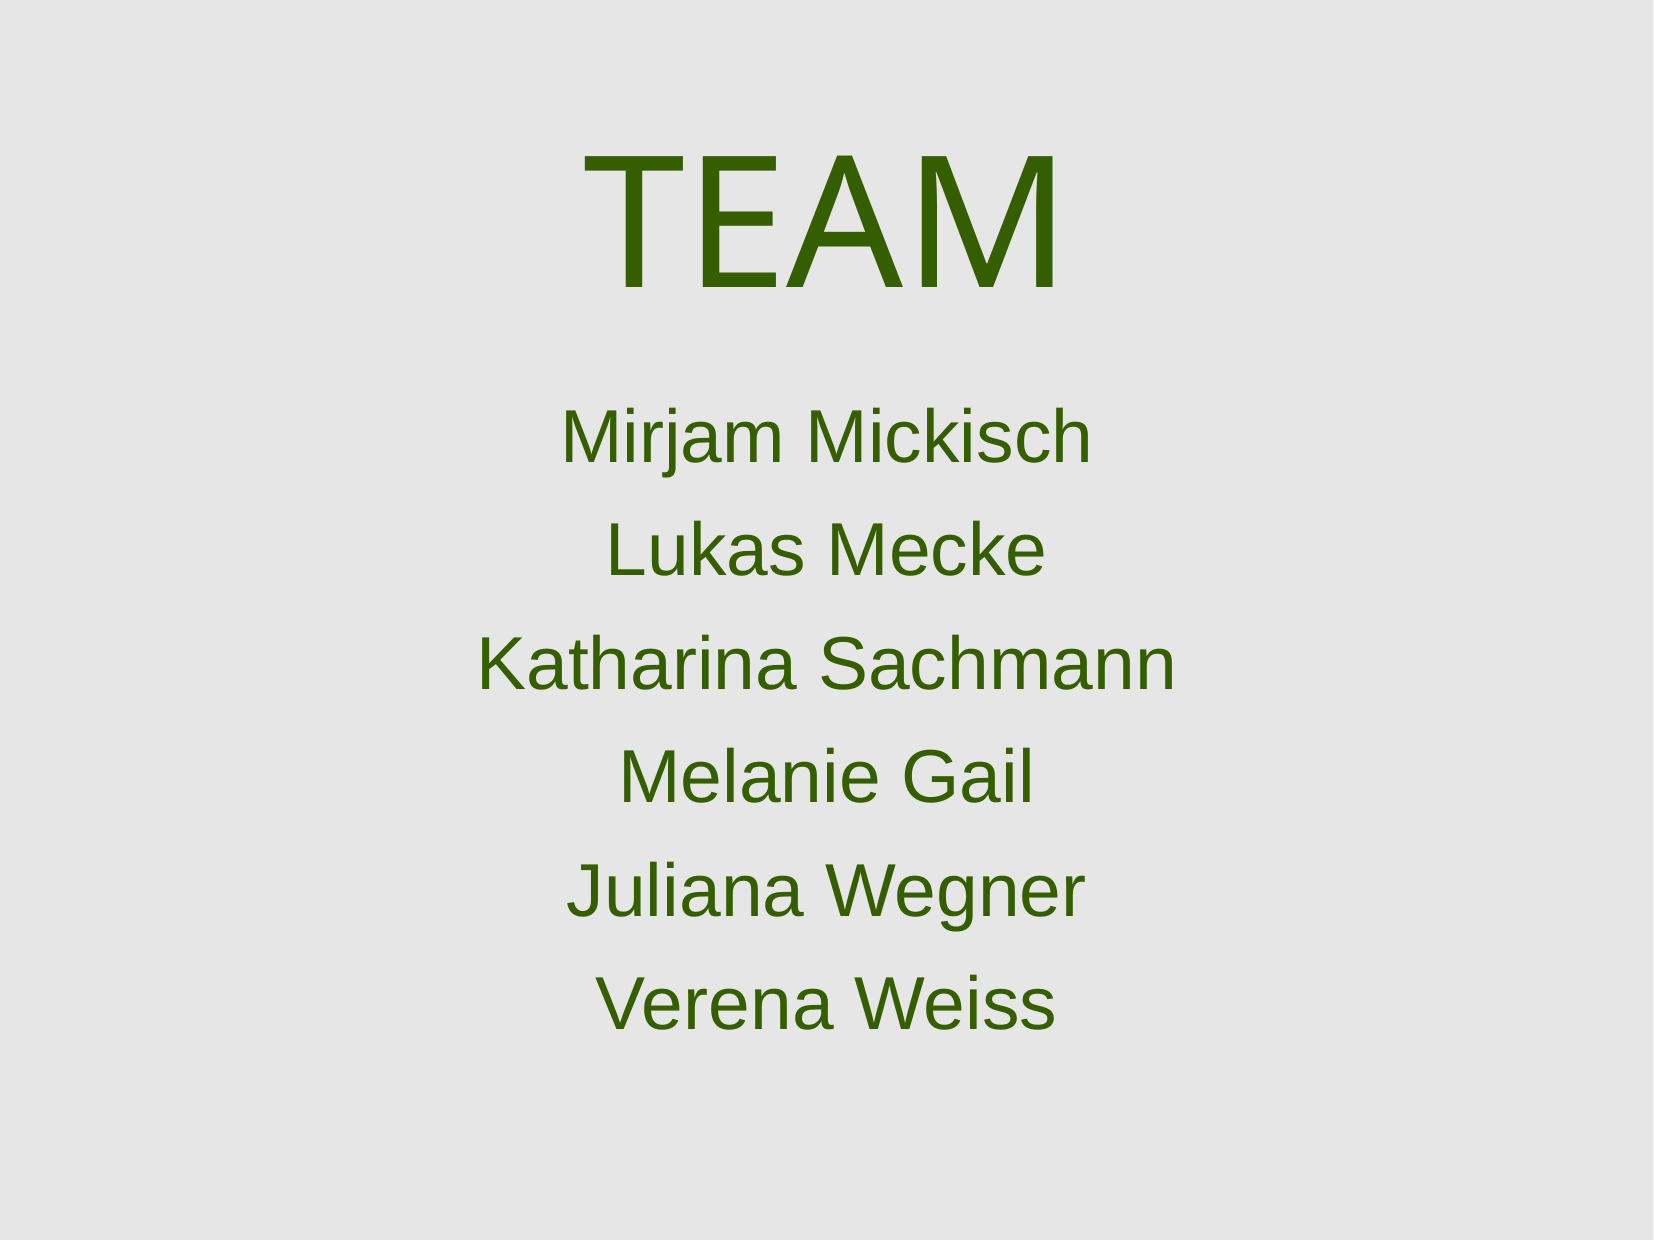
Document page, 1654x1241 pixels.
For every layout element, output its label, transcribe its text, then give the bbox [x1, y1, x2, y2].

title TEAM [82, 102, 1571, 290]
list Mirjam Mickisch Lukas Mecke Katharina Sachmann Melanie Gail Juliana Wegner Verena Weiss [82, 290, 1571, 1109]
